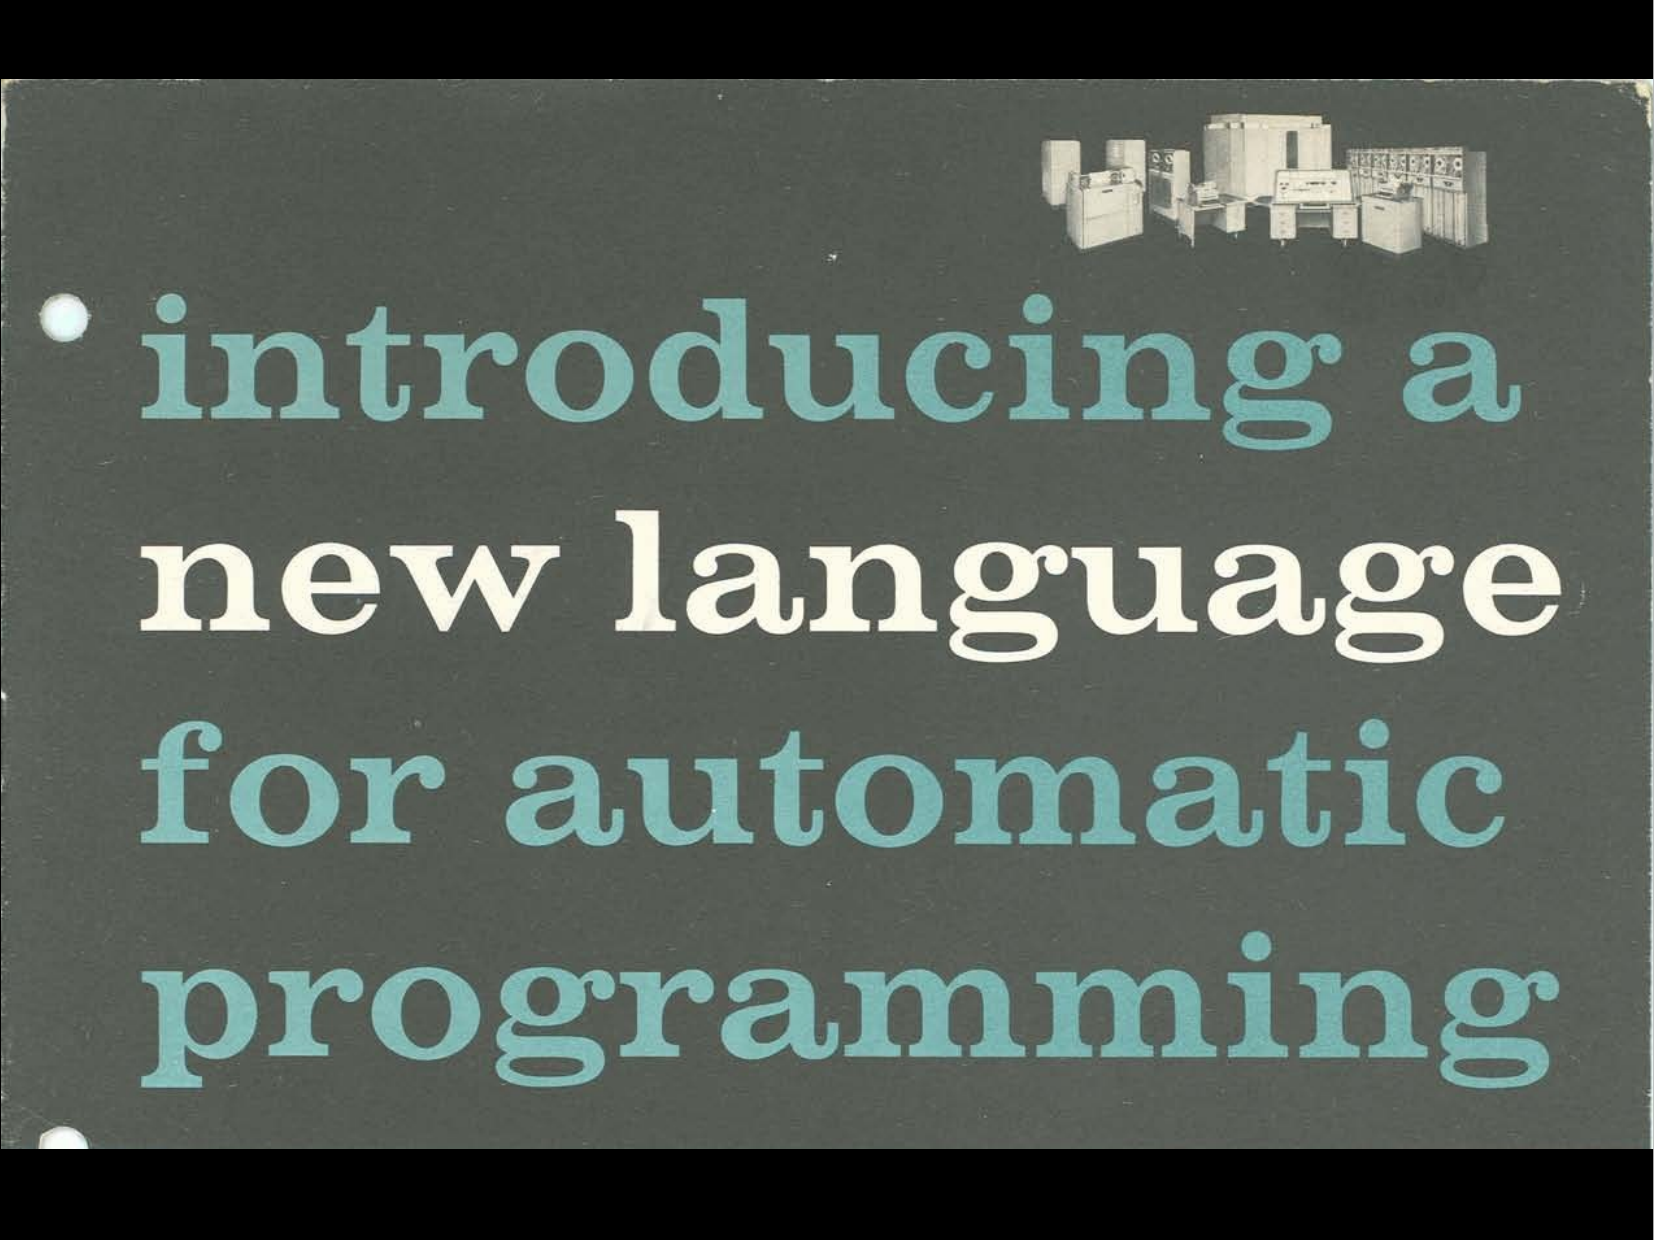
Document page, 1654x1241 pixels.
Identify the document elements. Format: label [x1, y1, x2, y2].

picture [1, 79, 1654, 1149]
